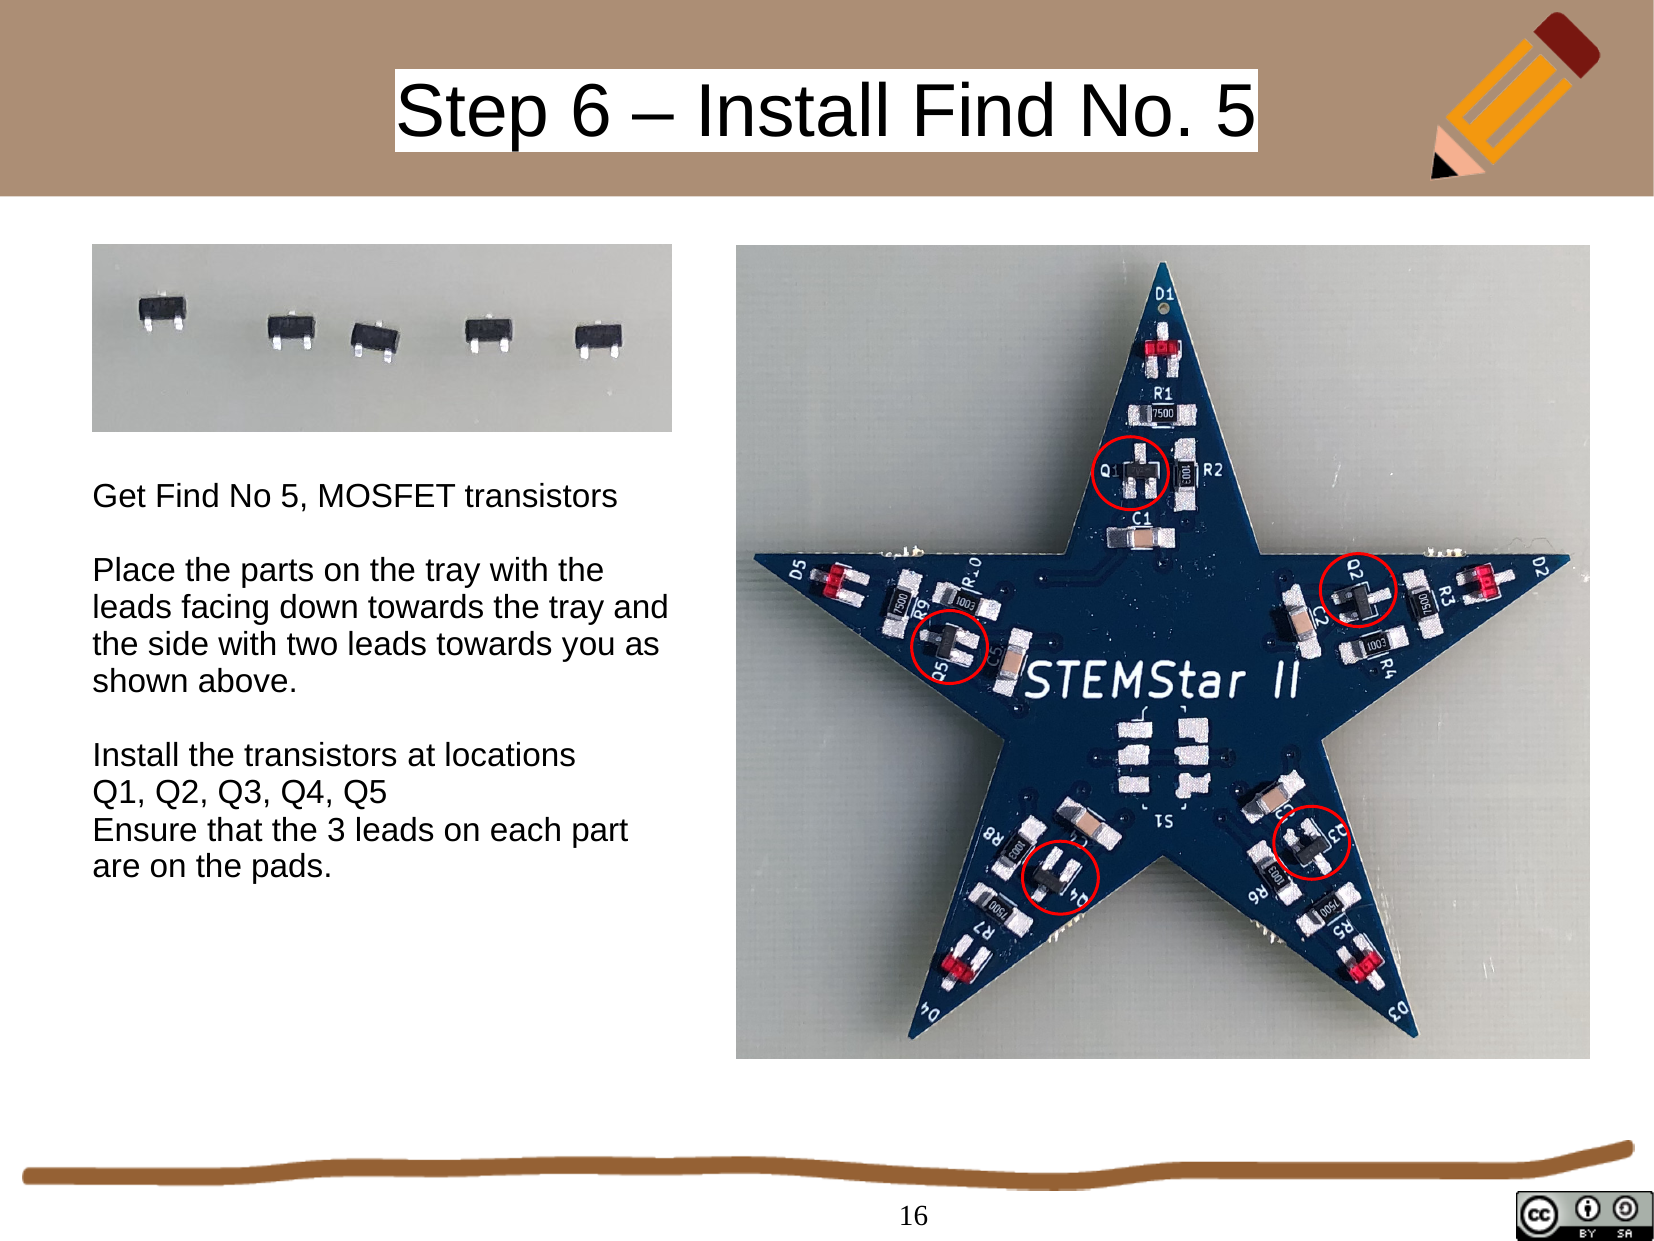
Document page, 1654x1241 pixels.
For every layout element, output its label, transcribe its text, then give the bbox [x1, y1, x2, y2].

picture [1430, 12, 1601, 181]
text_box Get Find No 5, MOSFET transistors Place the parts on the tray with the leads facing down towards the tray and the side with two leads towards you as shown above. Install the transistors at locations Q1, Q2, Q3, Q4, Q5 Ensure that the 3 leads on each part are on the pads. [42, 470, 690, 893]
picture [22, 1140, 1654, 1241]
title Step 6 – Install Find No. 5 [82, 49, 1571, 172]
picture [736, 245, 1590, 1059]
picture [92, 244, 672, 433]
